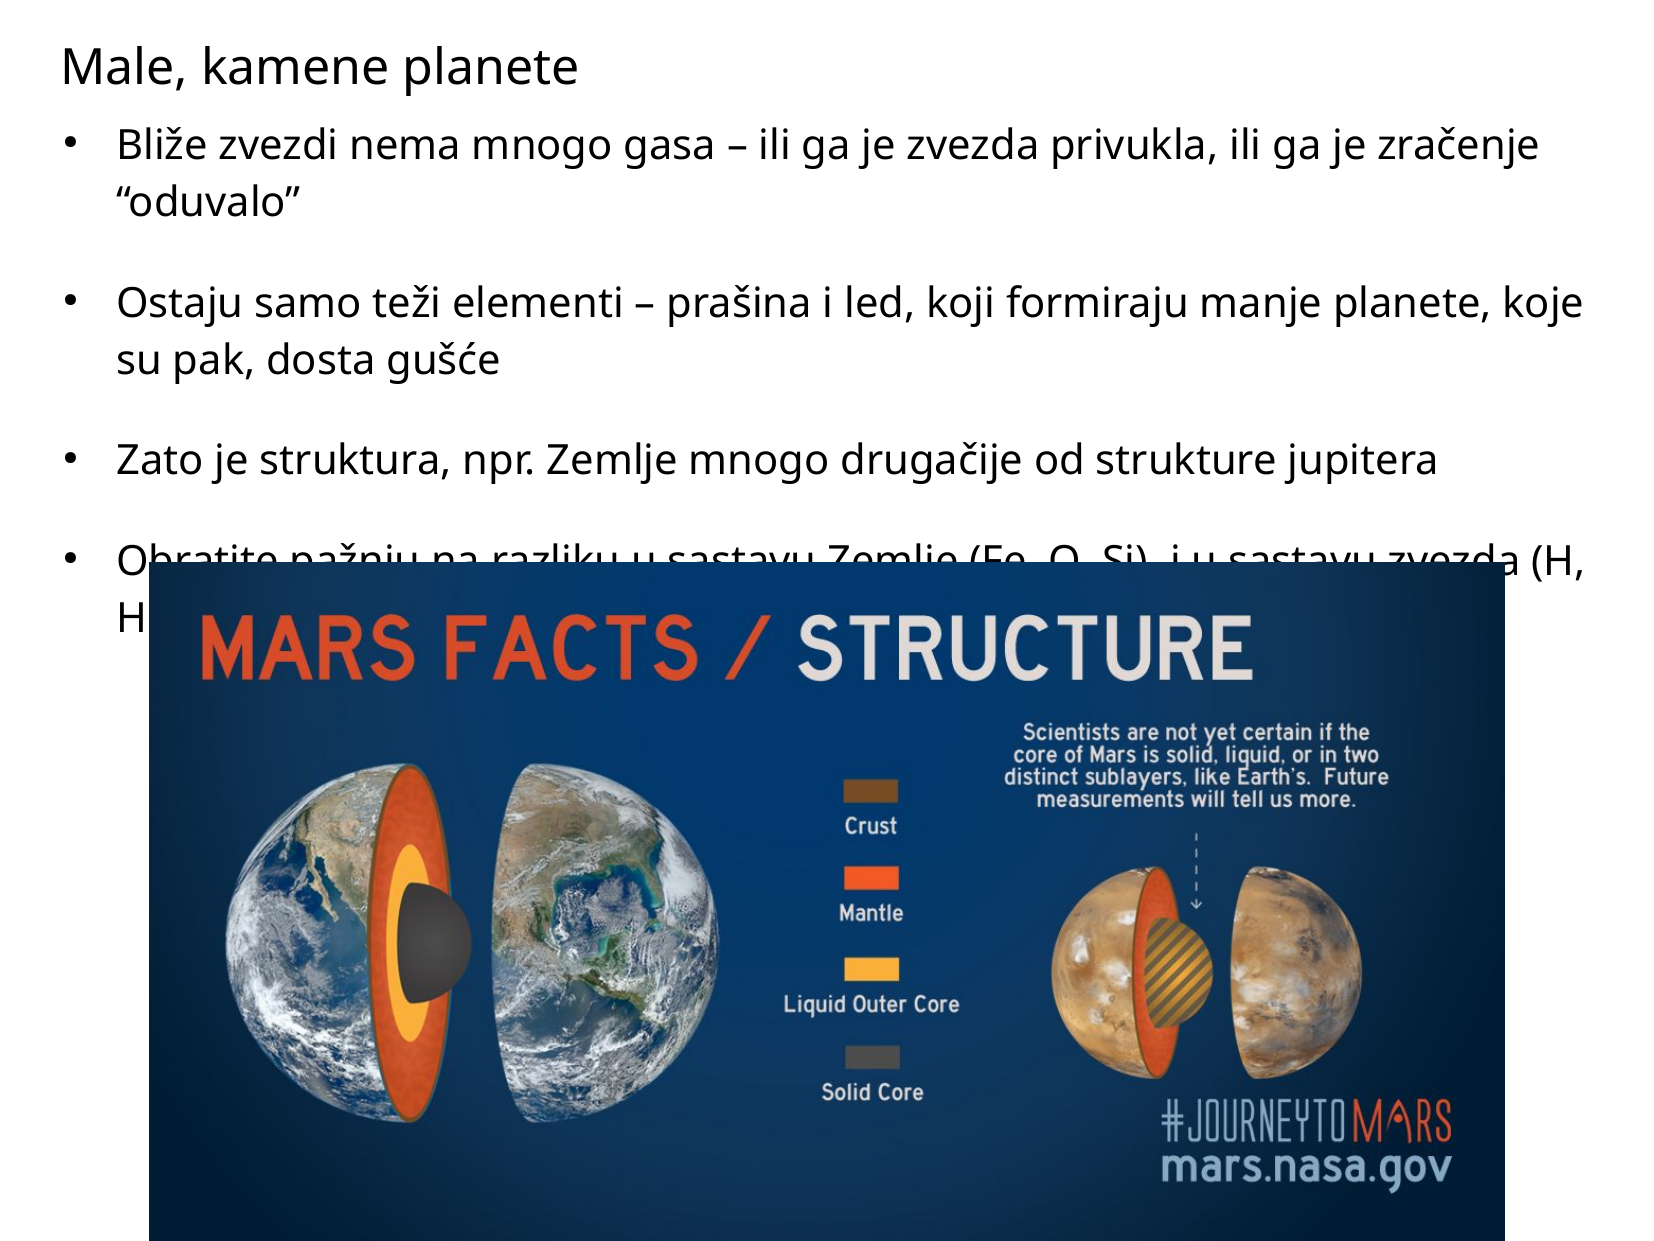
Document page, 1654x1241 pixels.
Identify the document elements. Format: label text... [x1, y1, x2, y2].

title Male, kamene planete [59, 17, 1648, 113]
list Bliže zvezdi nema mnogo gasa – ili ga je zvezda privukla, ili ga je zračenje “oduvalo” Ostaju samo teži elementi – prašina i led, koji formiraju manje planete, koje su pak, dosta gušće Zato je struktura, npr. Zemlje mnogo drugačije od strukture jupitera Obratite pažnju na razliku u sastavu Zemlje (Fe, O, Si), i u sastavu zvezda (H, He) [45, 114, 1635, 1138]
picture [149, 562, 1505, 1241]
